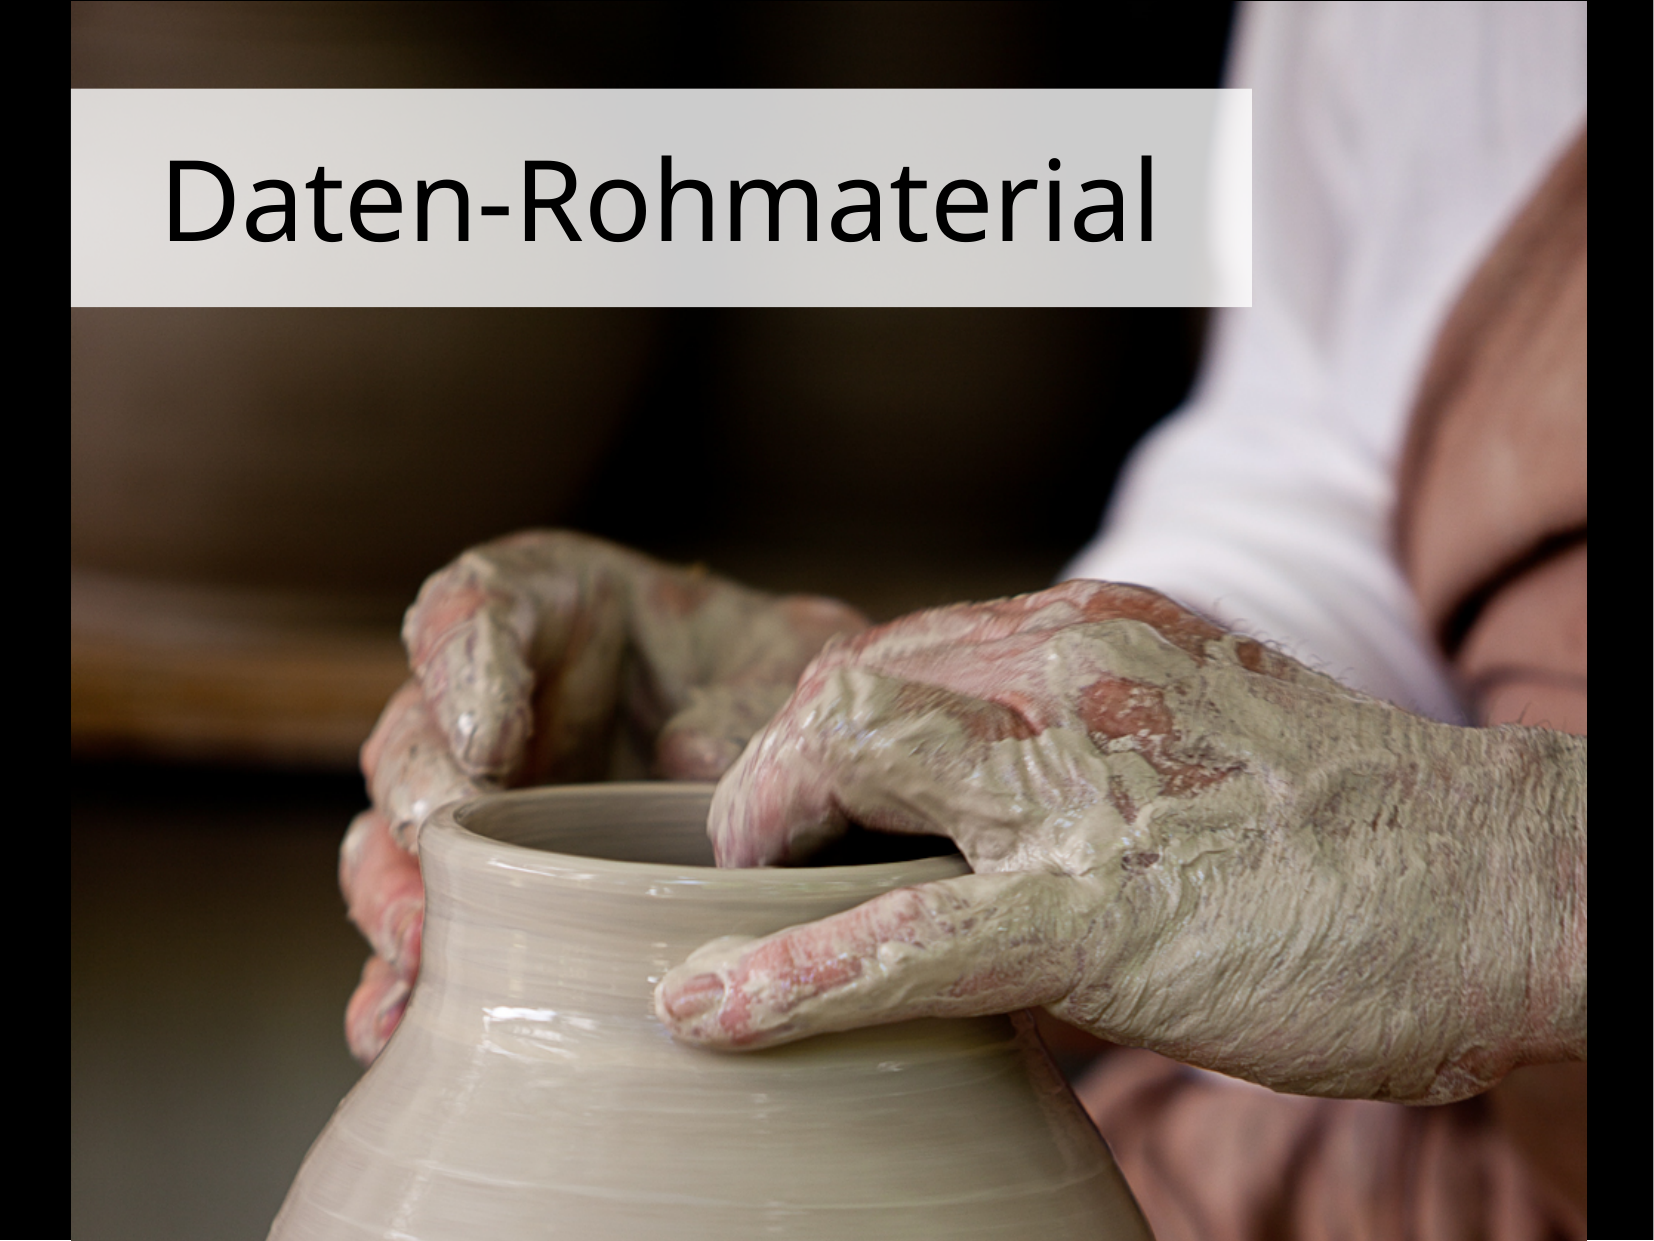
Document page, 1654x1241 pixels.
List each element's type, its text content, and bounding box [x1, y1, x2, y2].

picture [71, 1, 1587, 1241]
text_box Daten-Rohmaterial [70, 88, 1252, 308]
